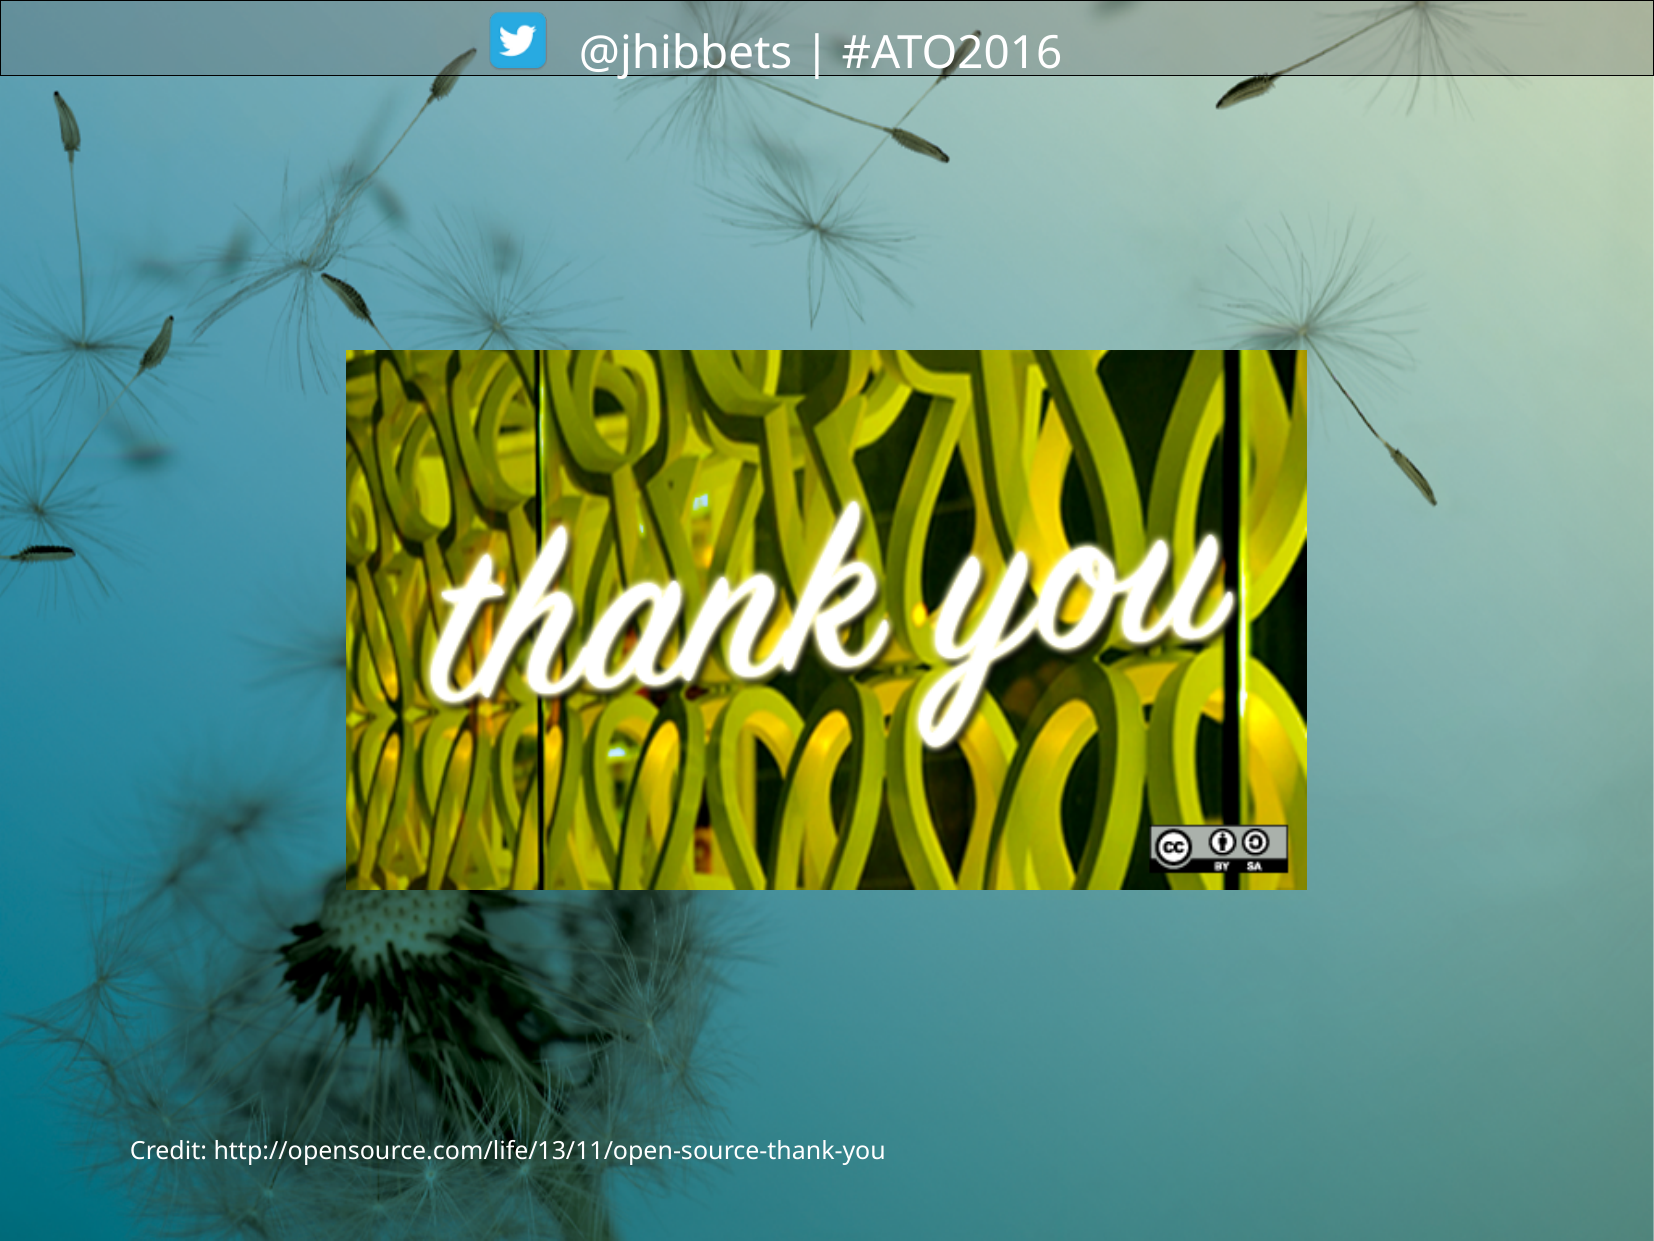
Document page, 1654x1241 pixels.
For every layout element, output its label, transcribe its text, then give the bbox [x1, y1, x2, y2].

picture [488, 11, 549, 72]
text_box Credit: http://opensource.com/life/13/11/open-source-thank-you [115, 1125, 891, 1165]
picture [0, 76, 1654, 1241]
